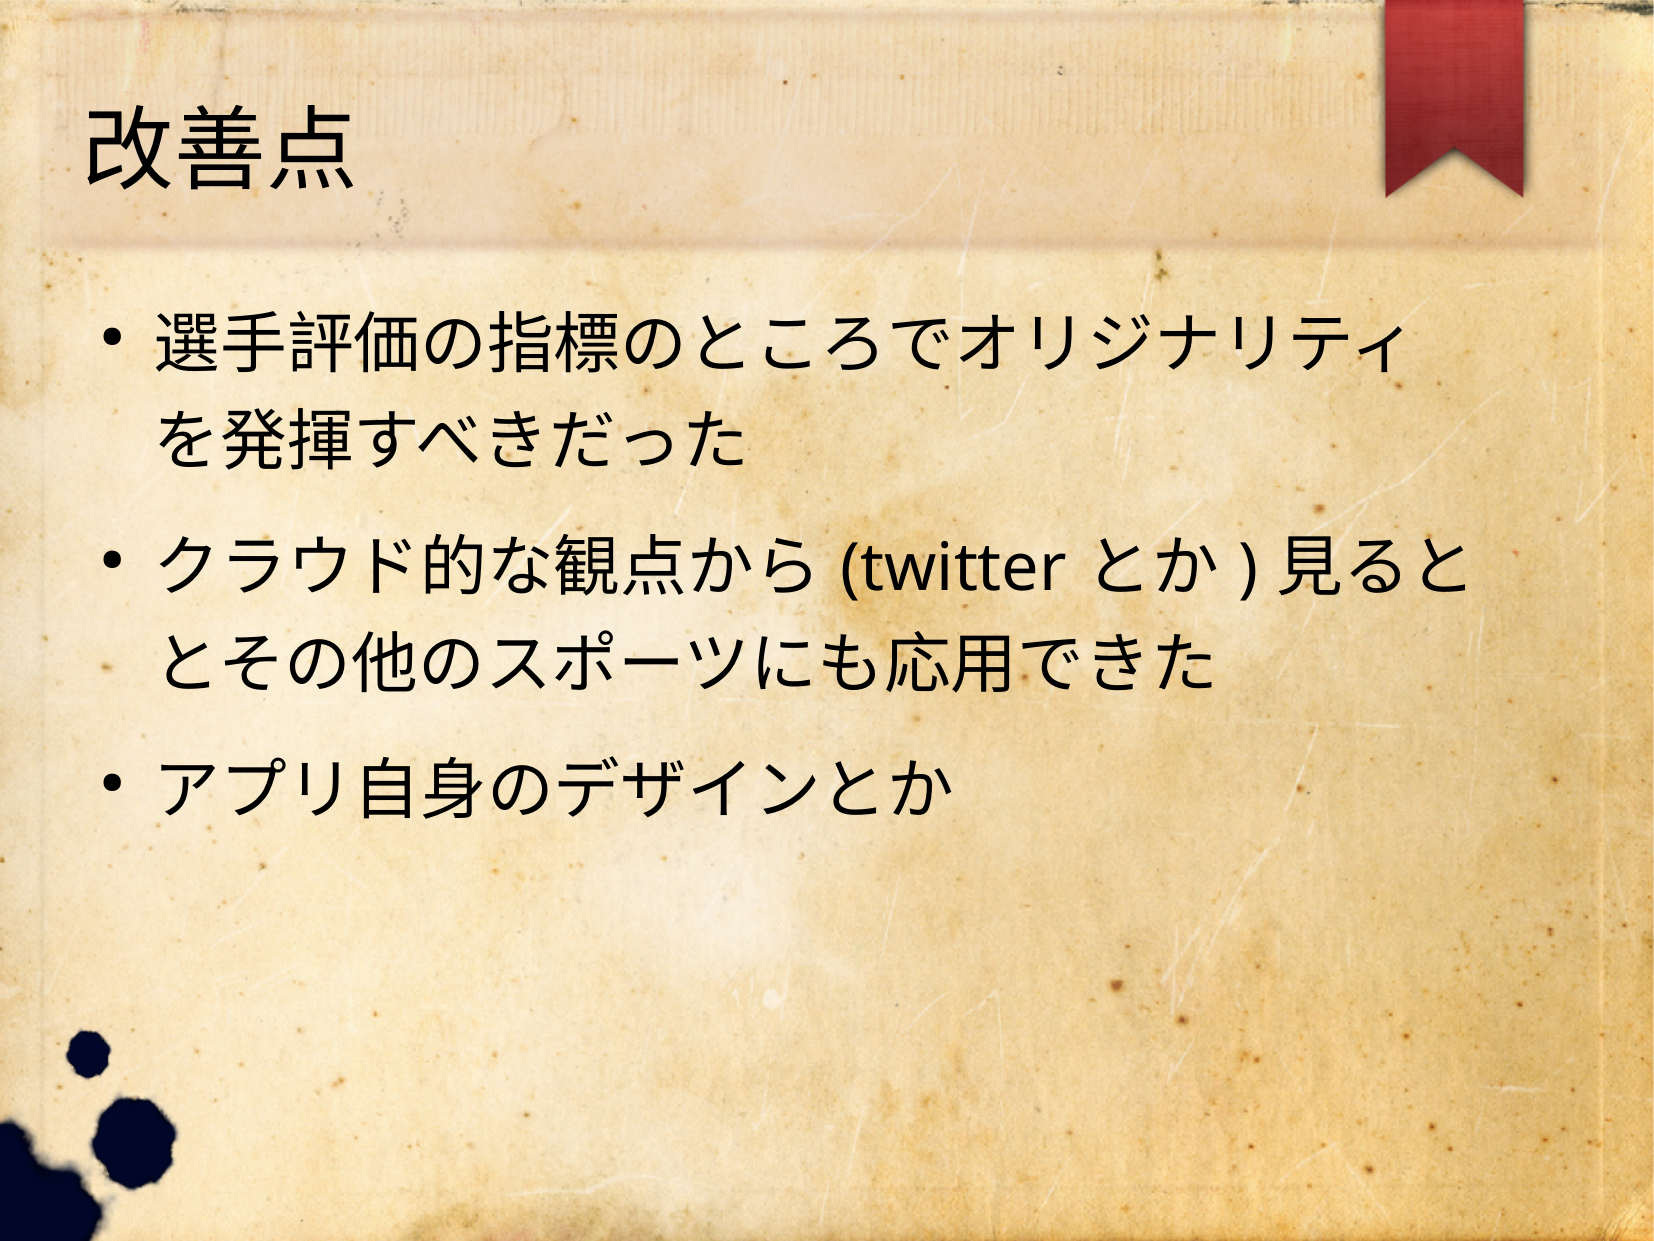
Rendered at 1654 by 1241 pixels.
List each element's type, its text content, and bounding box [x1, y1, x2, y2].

picture [0, 0, 1654, 1241]
title 改善点 [82, 49, 1347, 237]
list 選手評価の指標のところでオリジナリティ を発揮すべきだった クラウド的な観点から(twitterとか)見るととその他のスポーツにも応用できた アプリ自身のデザインとか [82, 290, 1538, 1010]
